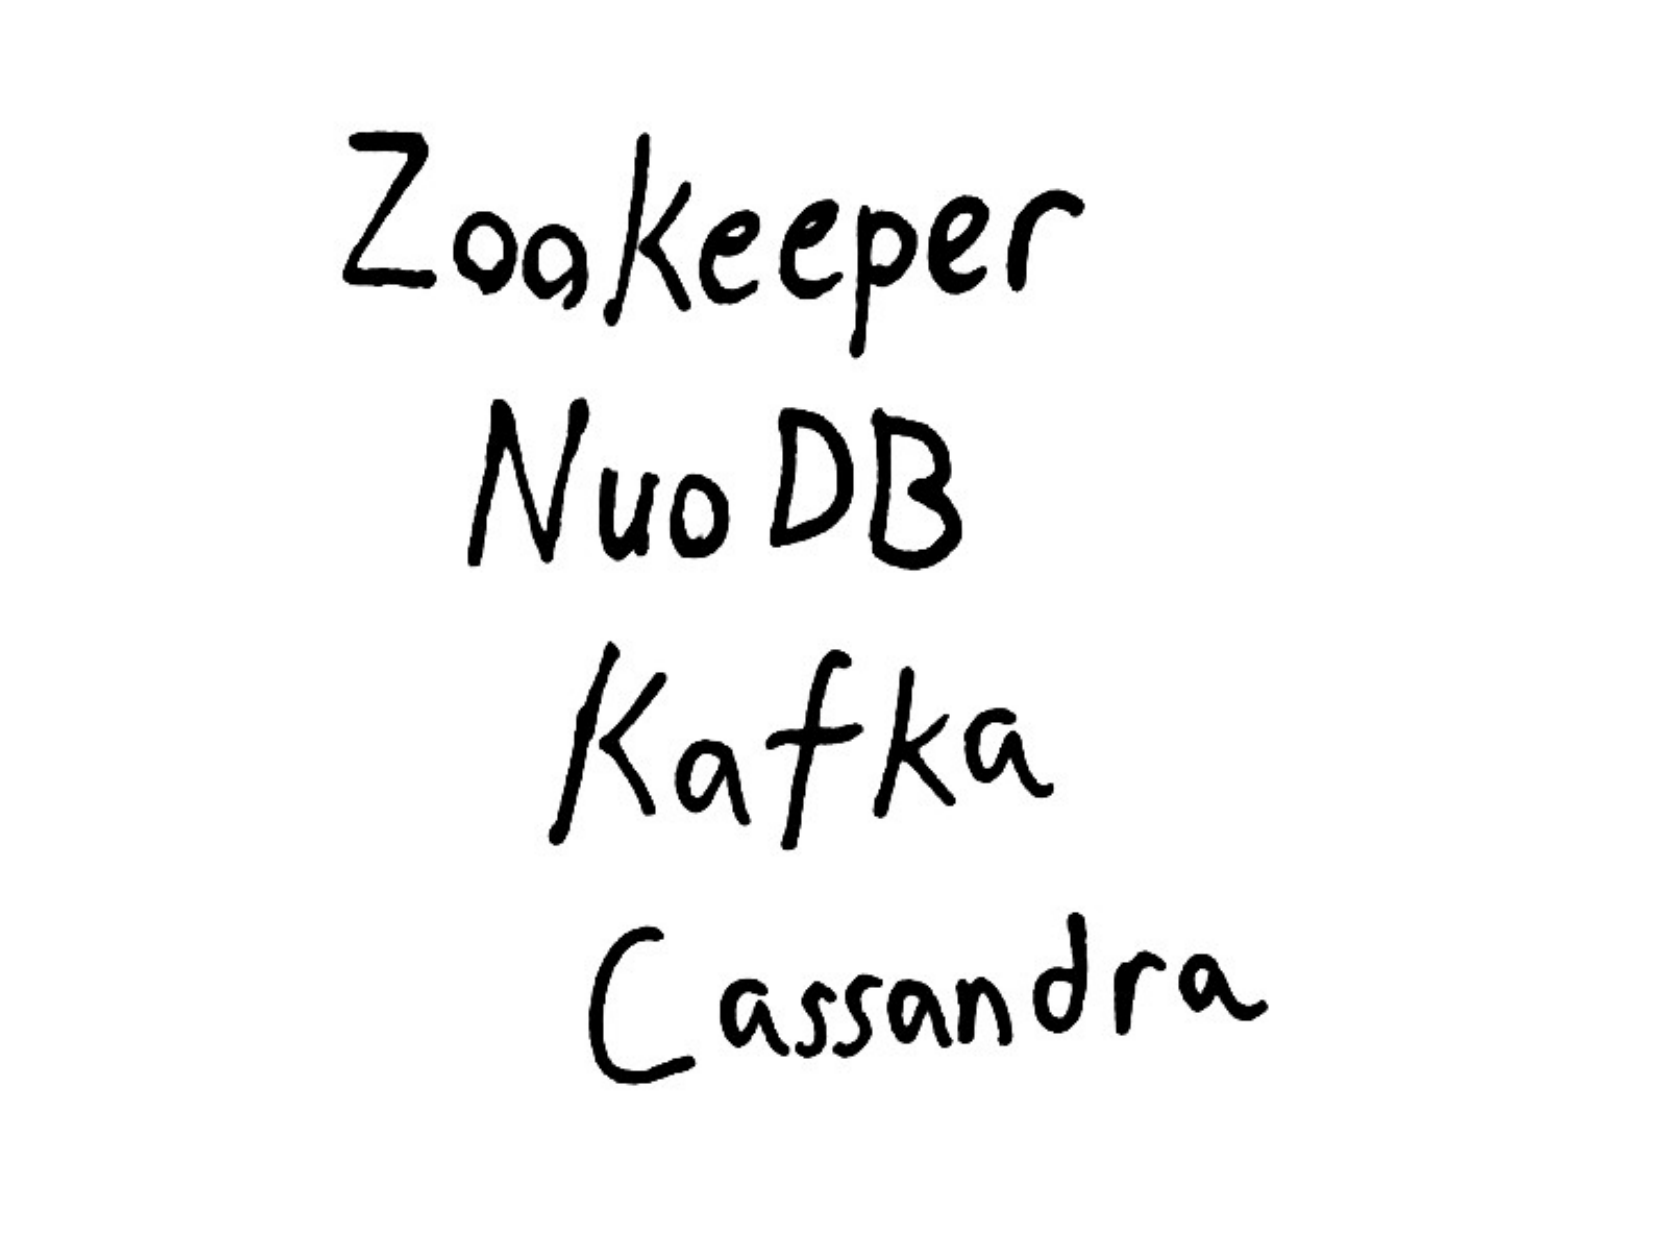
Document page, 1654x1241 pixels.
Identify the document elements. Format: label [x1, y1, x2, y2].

picture [285, 89, 1323, 1159]
